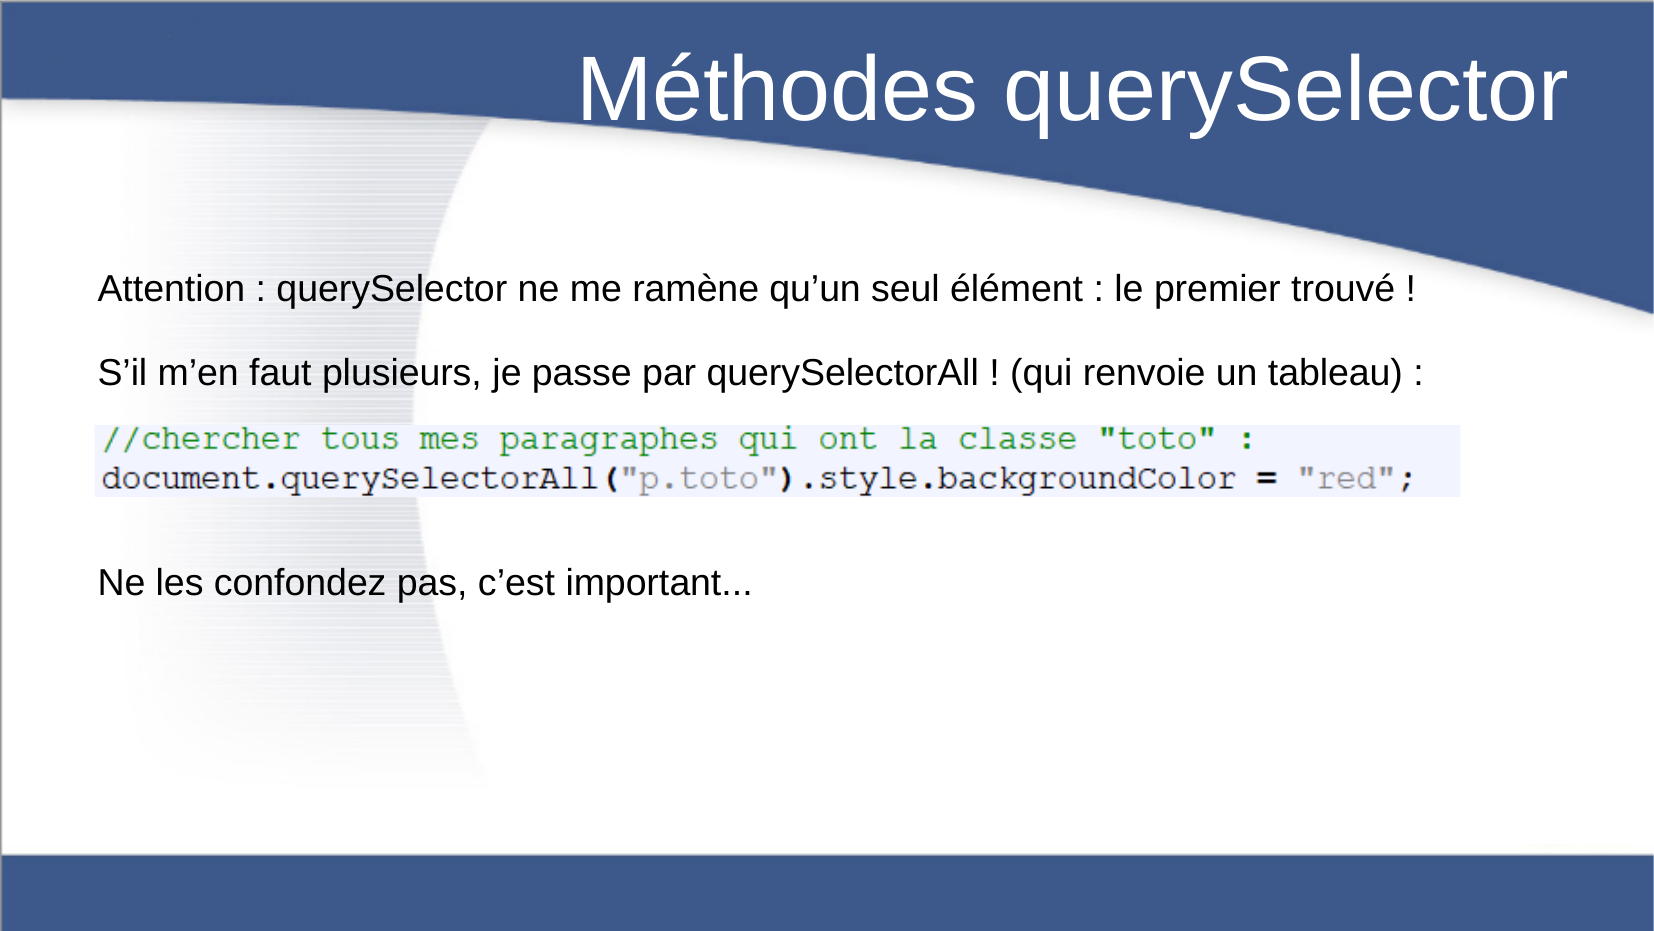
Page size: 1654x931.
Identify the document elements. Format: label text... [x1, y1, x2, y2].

picture [0, 0, 1654, 931]
text_box Attention : querySelector ne me ramène qu’un seul élément : le premier trouvé ! S’il m’en faut plusieurs, je passe par querySelectorAll ! (qui renvoie un tableau) : Ne les confondez pas, c’est important... [82, 259, 1548, 745]
title Méthodes querySelector [82, 37, 1571, 193]
